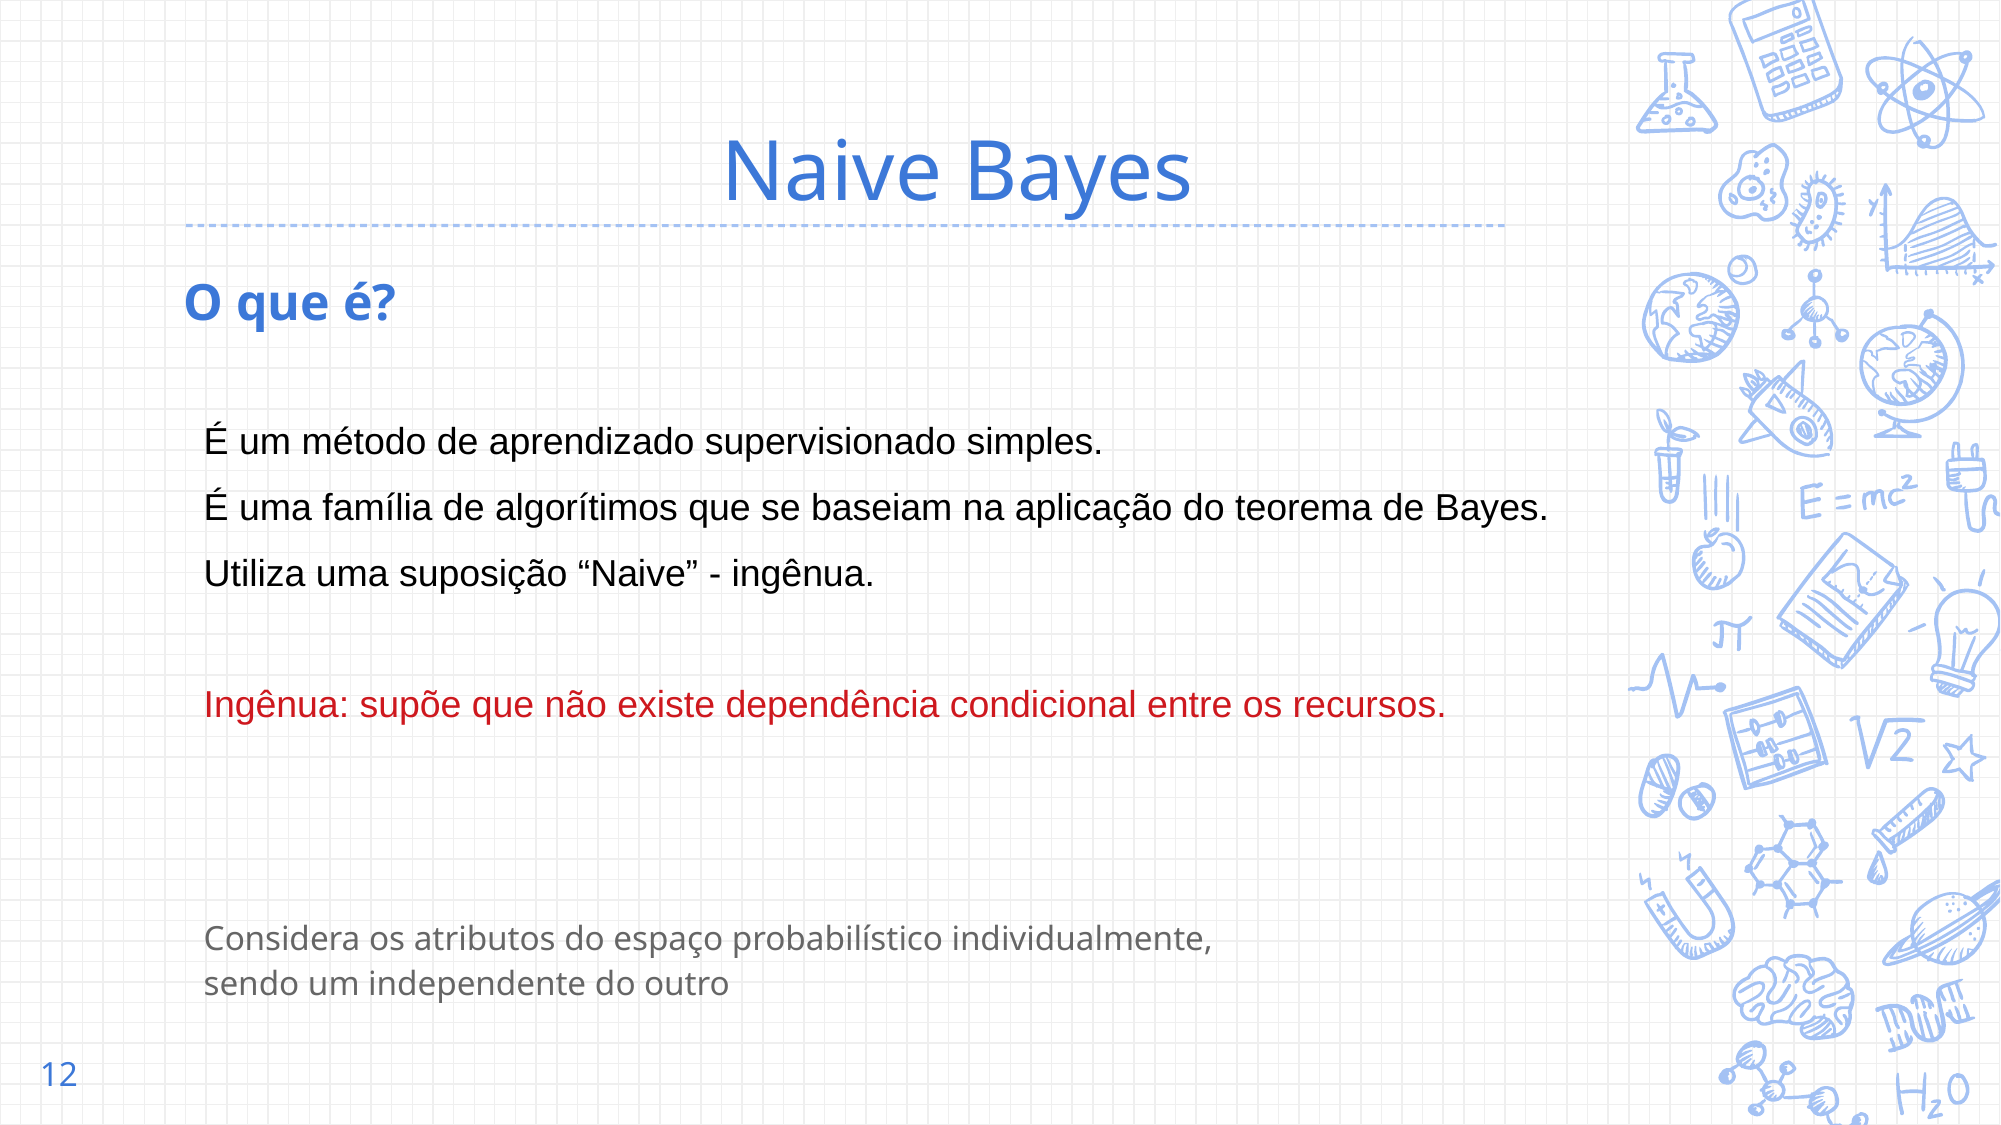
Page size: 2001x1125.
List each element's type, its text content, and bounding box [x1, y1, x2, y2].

text_box <número> [19, 1032, 140, 1119]
text_box O que é? [163, 250, 819, 1000]
text_box É um método de aprendizado supervisionado simples. É uma família de algorítimos que se baseiam na aplicação do teorema de Bayes. Utiliza uma suposição “Naive” - ingênua. Ingênua: supõe que não existe dependência condicional entre os recursos. [188, 413, 1617, 996]
text_box Considera os atributos do espaço probabilístico individualmente, sendo um independente do outro [188, 907, 1307, 1000]
text_box Naive Bayes [163, 49, 1753, 237]
